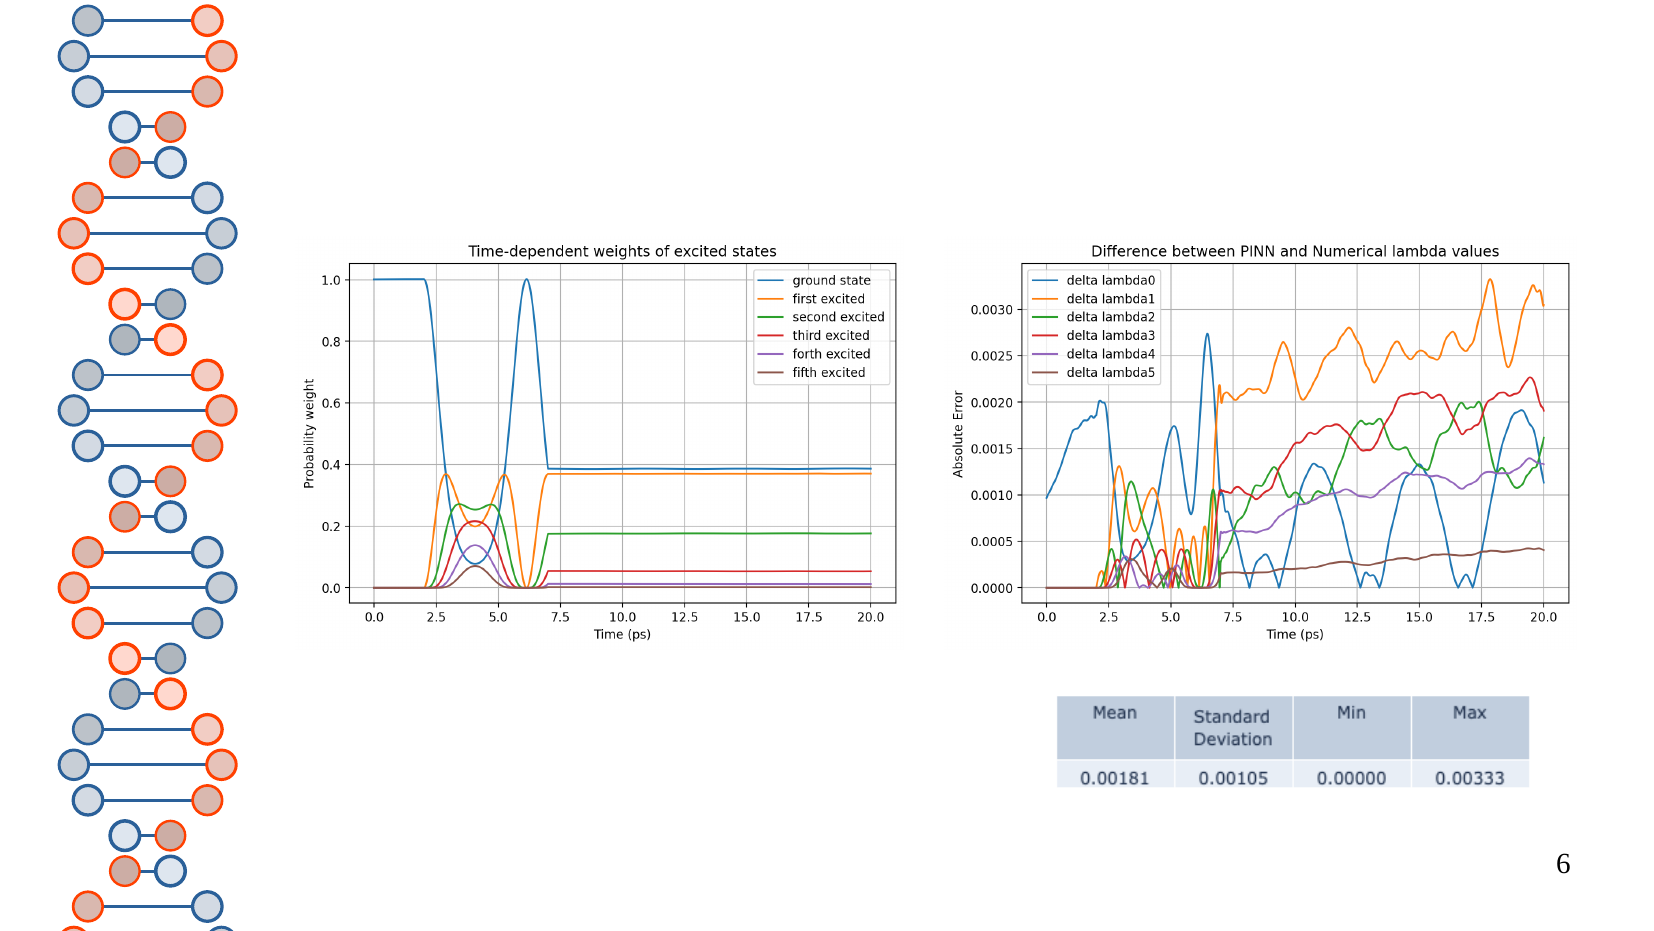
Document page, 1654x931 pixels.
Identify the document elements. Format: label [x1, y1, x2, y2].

picture [295, 236, 904, 650]
picture [1042, 681, 1546, 807]
picture [944, 236, 1577, 650]
